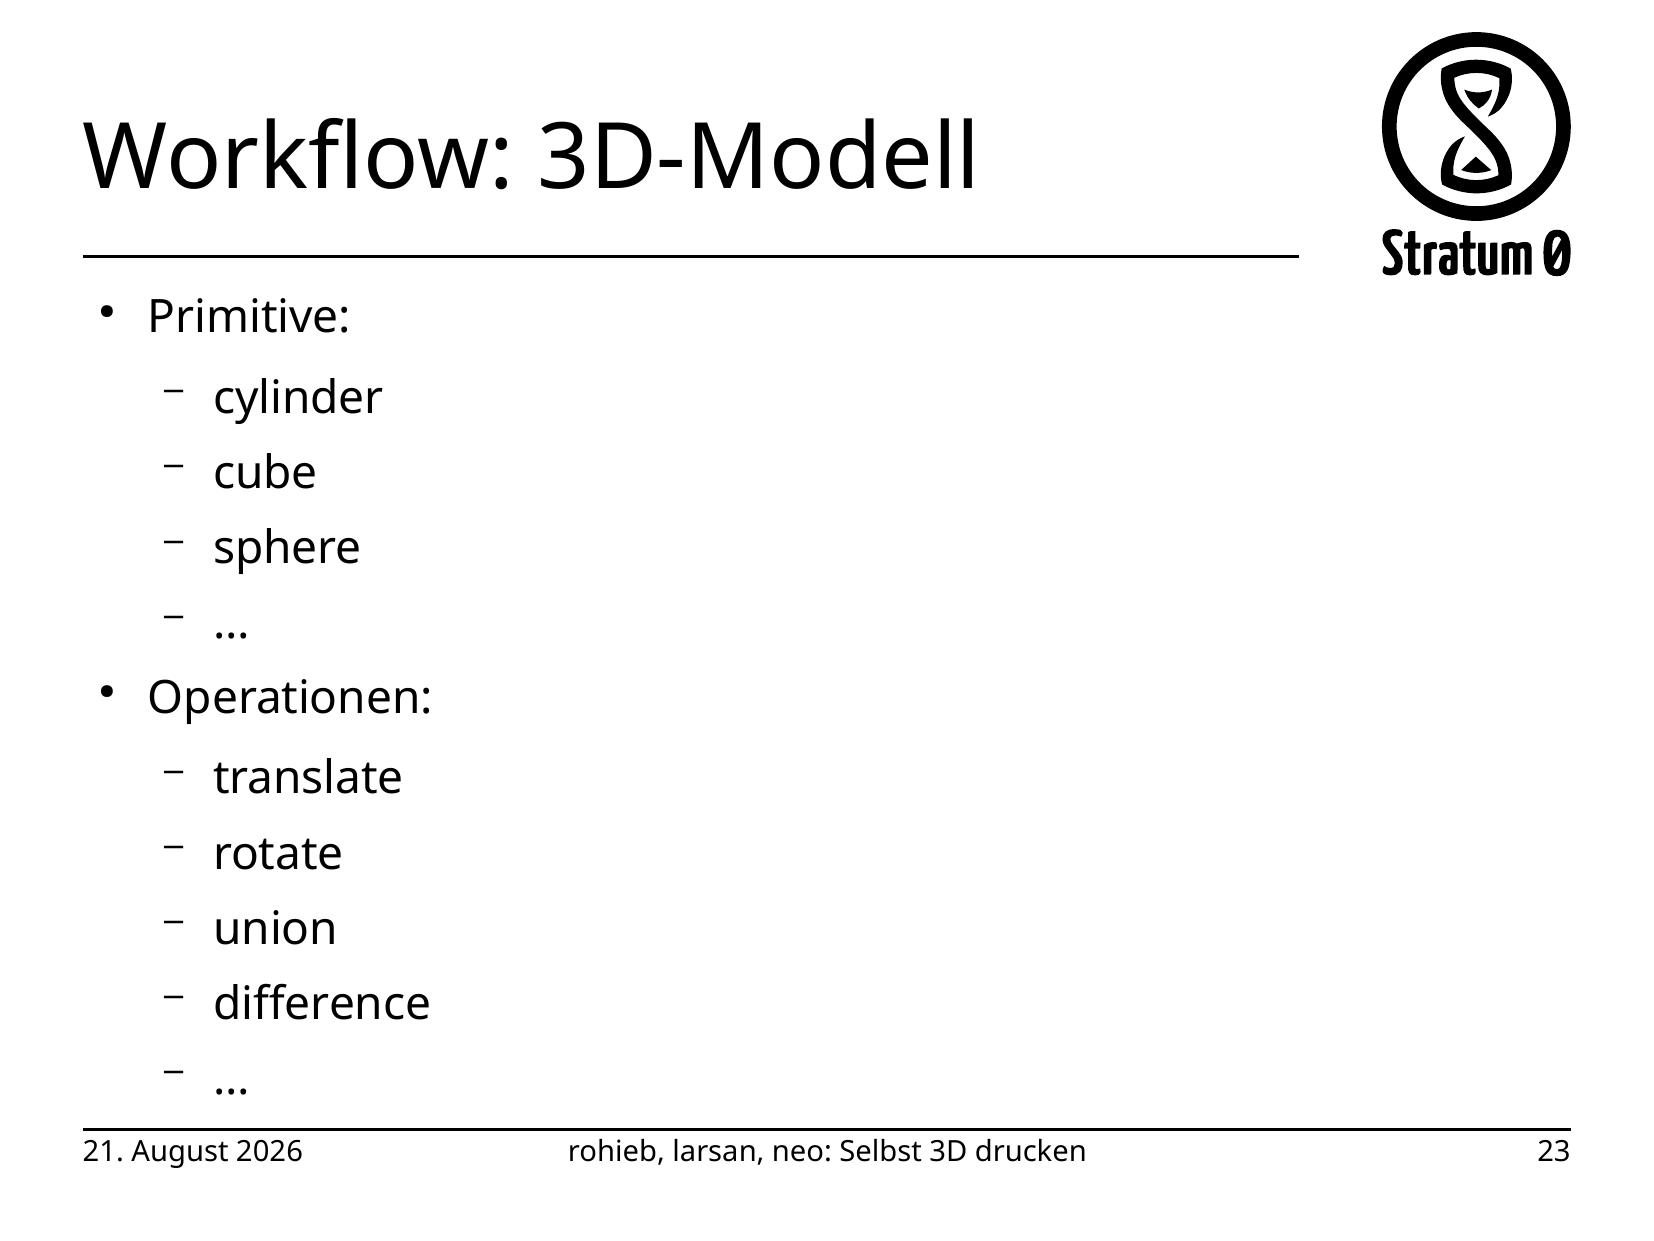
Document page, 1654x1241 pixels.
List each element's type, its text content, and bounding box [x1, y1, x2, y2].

list Primitive: cylinder cube sphere … Operationen: translate rotate union difference … [82, 290, 792, 1111]
title Workflow: 3D-Modell [82, 49, 1300, 257]
